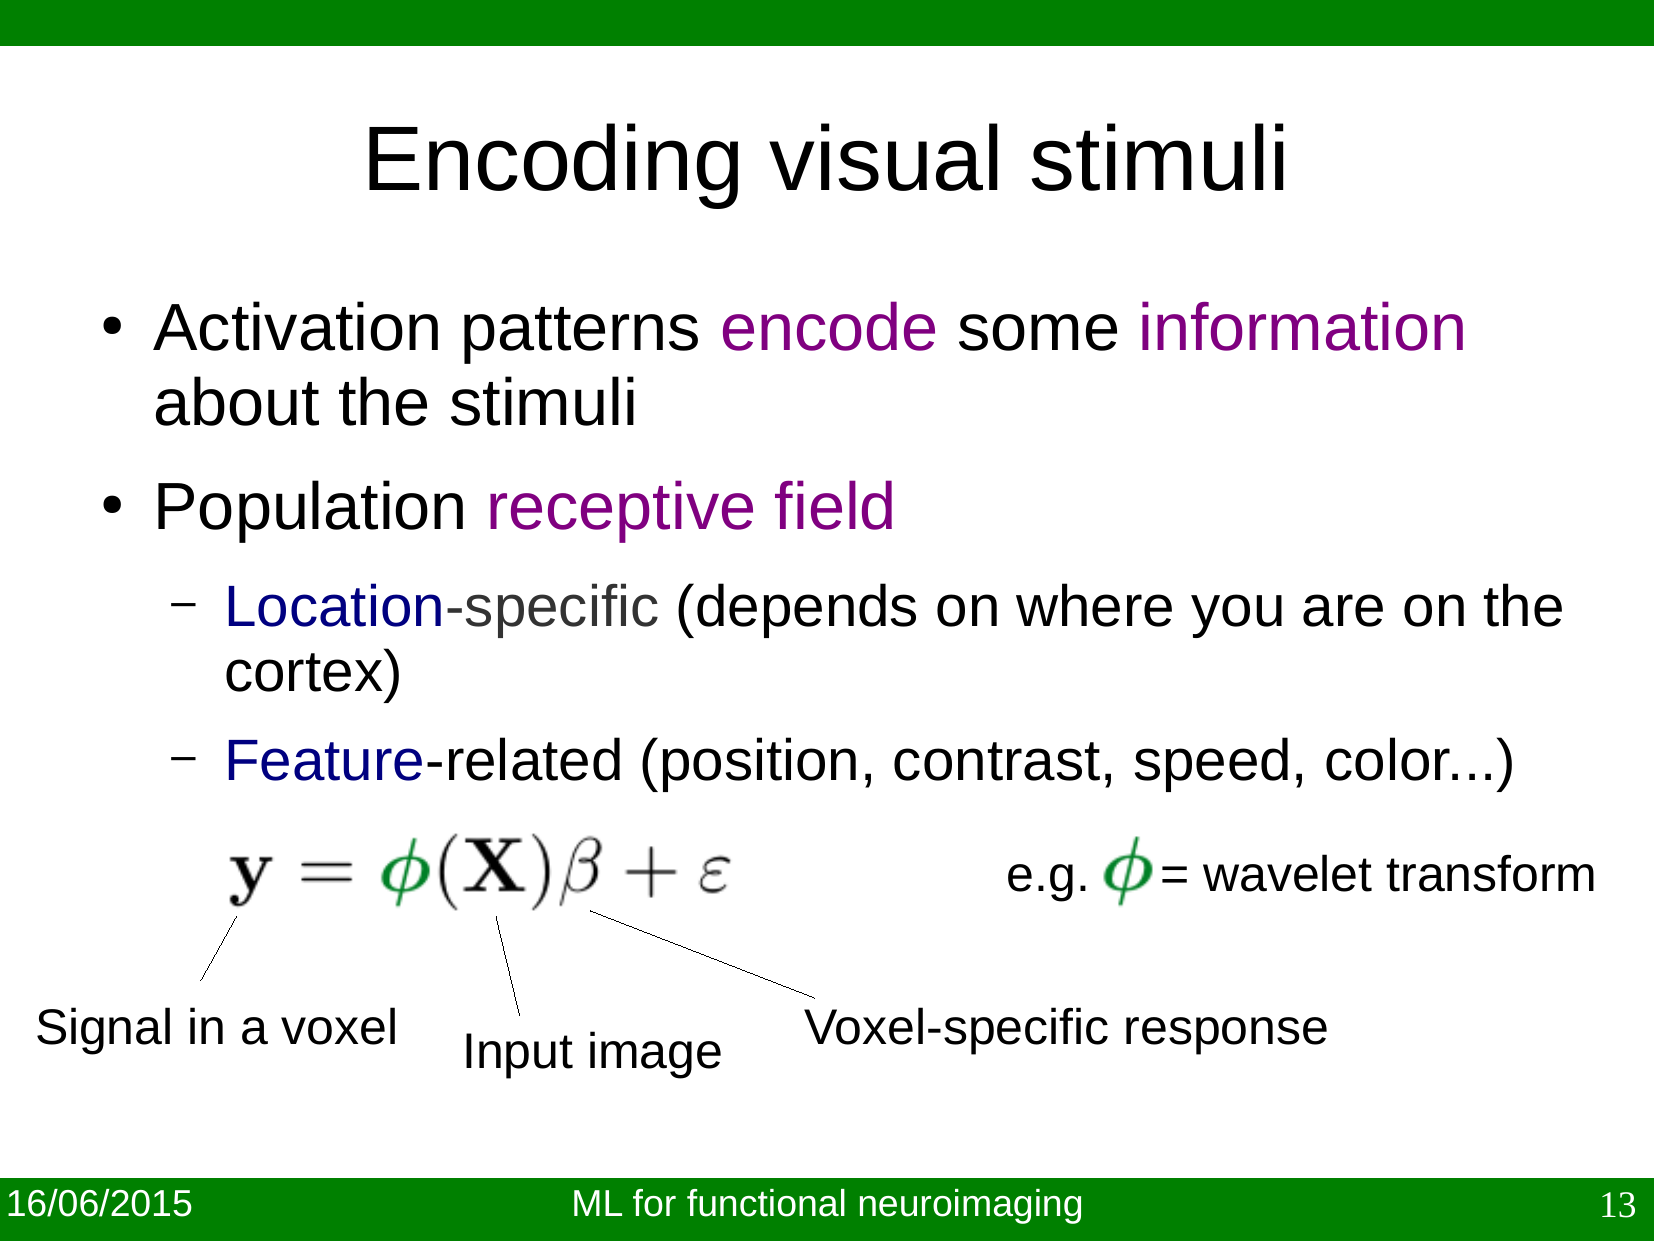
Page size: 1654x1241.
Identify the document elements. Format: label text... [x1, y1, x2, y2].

picture [1098, 833, 1157, 912]
text_box e.g. = wavelet transform [992, 838, 1098, 910]
title Encoding visual stimuli [82, 55, 1571, 263]
text_box Voxel-specific response [789, 992, 1344, 1064]
list Activation patterns encode some information about the stimuli Population receptive field Location-specific (depends on where you are on the cortex) Feature-related (position, contrast, speed, color...) [82, 290, 1571, 1134]
text_box Input image [447, 1015, 739, 1087]
text_box Signal in a voxel [20, 992, 414, 1064]
text_box e.g. = wavelet transform [1157, 838, 1614, 910]
